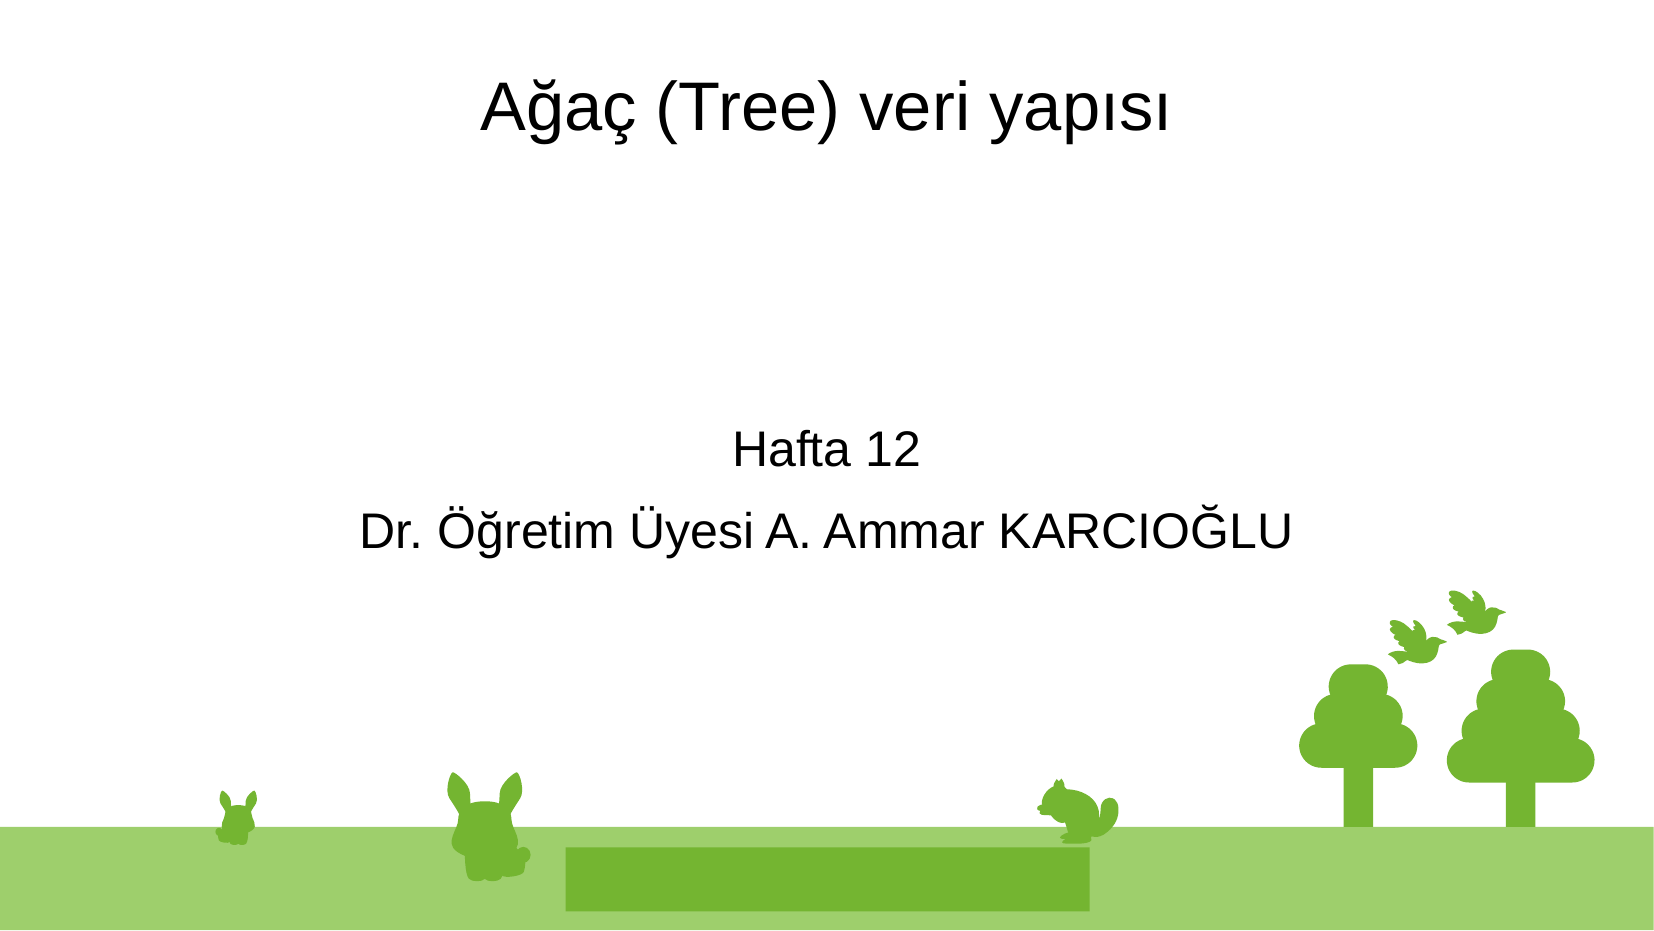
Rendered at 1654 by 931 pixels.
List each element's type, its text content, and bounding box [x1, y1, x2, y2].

title Ağaç (Tree) veri yapısı [88, 29, 1565, 178]
subtitle Hafta 12 Dr. Öğretim Üyesi A. Ammar KARCIOĞLU [88, 415, 1565, 560]
text_box [565, 847, 1090, 912]
